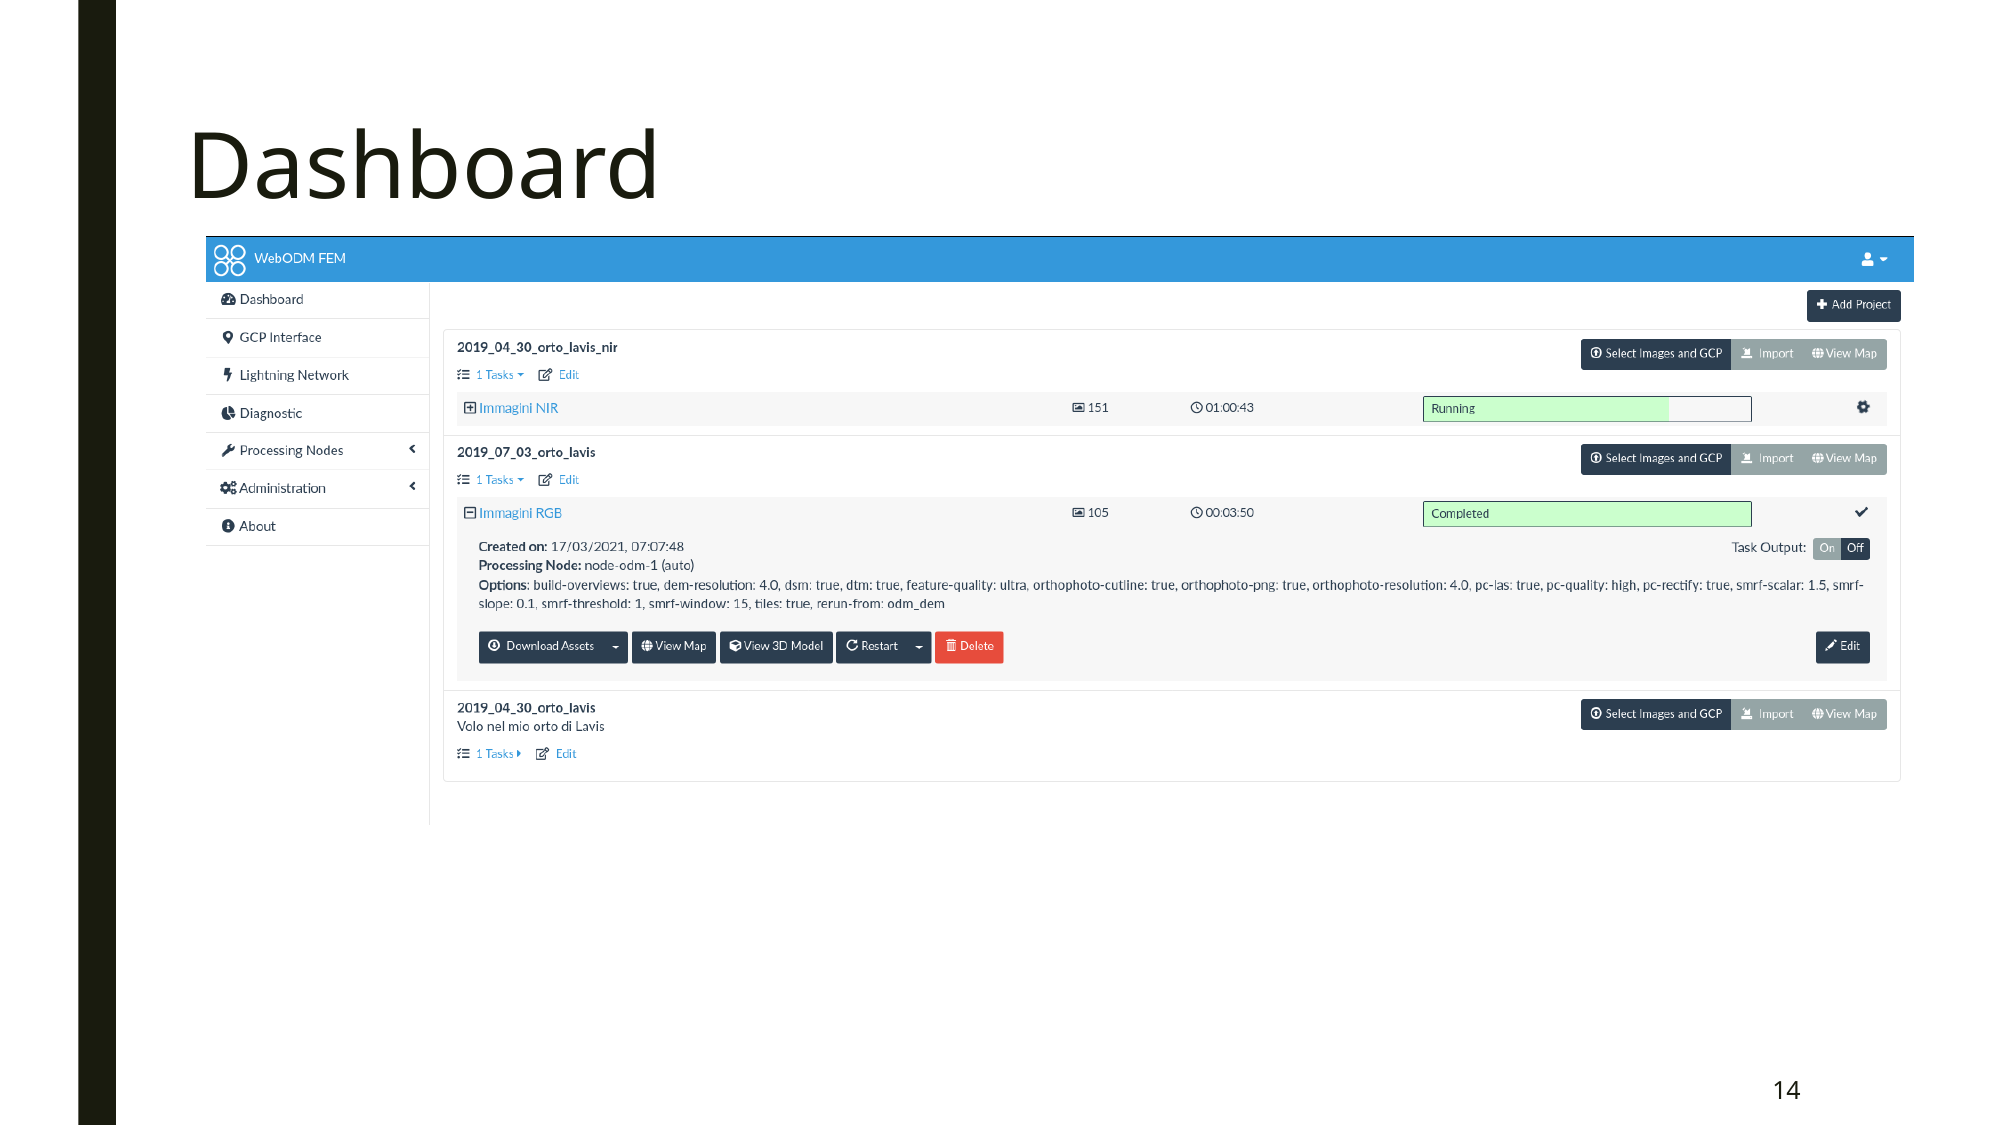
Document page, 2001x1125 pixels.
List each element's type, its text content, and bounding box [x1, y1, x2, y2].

title Dashboard [171, 112, 1747, 357]
slide_number <number> [1553, 1058, 1816, 1125]
picture [206, 236, 1914, 825]
